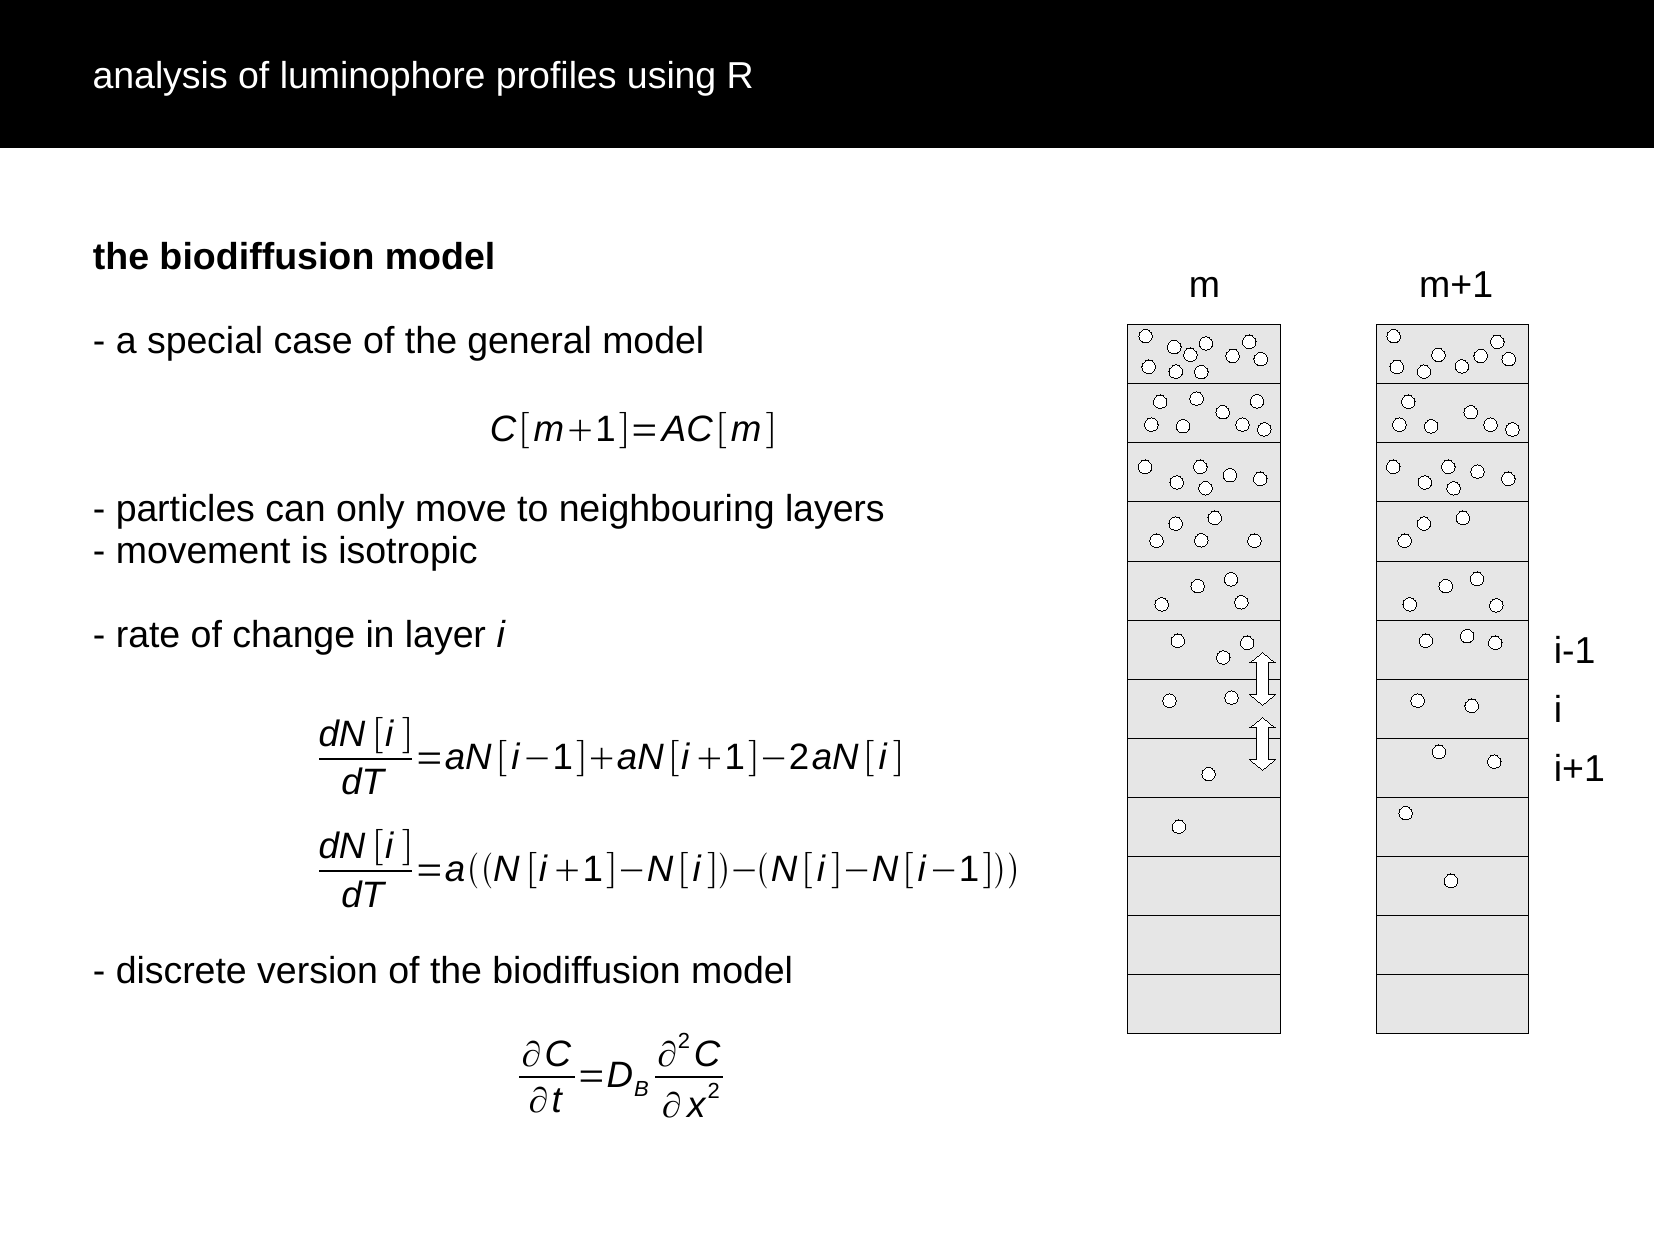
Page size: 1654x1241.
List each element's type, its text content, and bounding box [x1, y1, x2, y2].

text_box i-1 [1539, 622, 1611, 680]
text_box analysis of luminophore profiles using R [77, 46, 769, 104]
text_box m+1 [1404, 255, 1509, 313]
text_box i+1 [1539, 740, 1620, 798]
text_box i [1539, 681, 1578, 739]
text_box [1127, 324, 1281, 1034]
chart [507, 1027, 735, 1127]
chart [307, 714, 913, 804]
text_box [1376, 324, 1529, 1034]
text_box the biodiffusion model - a special case of the general model - particles can only move to neighbouring layers - movement is isotropic - rate of change in layer i - discrete version of the biodiffusion model [78, 228, 900, 1086]
chart [480, 409, 784, 452]
chart [307, 826, 1027, 916]
text_box [0, 0, 1654, 148]
text_box m [1174, 255, 1235, 313]
